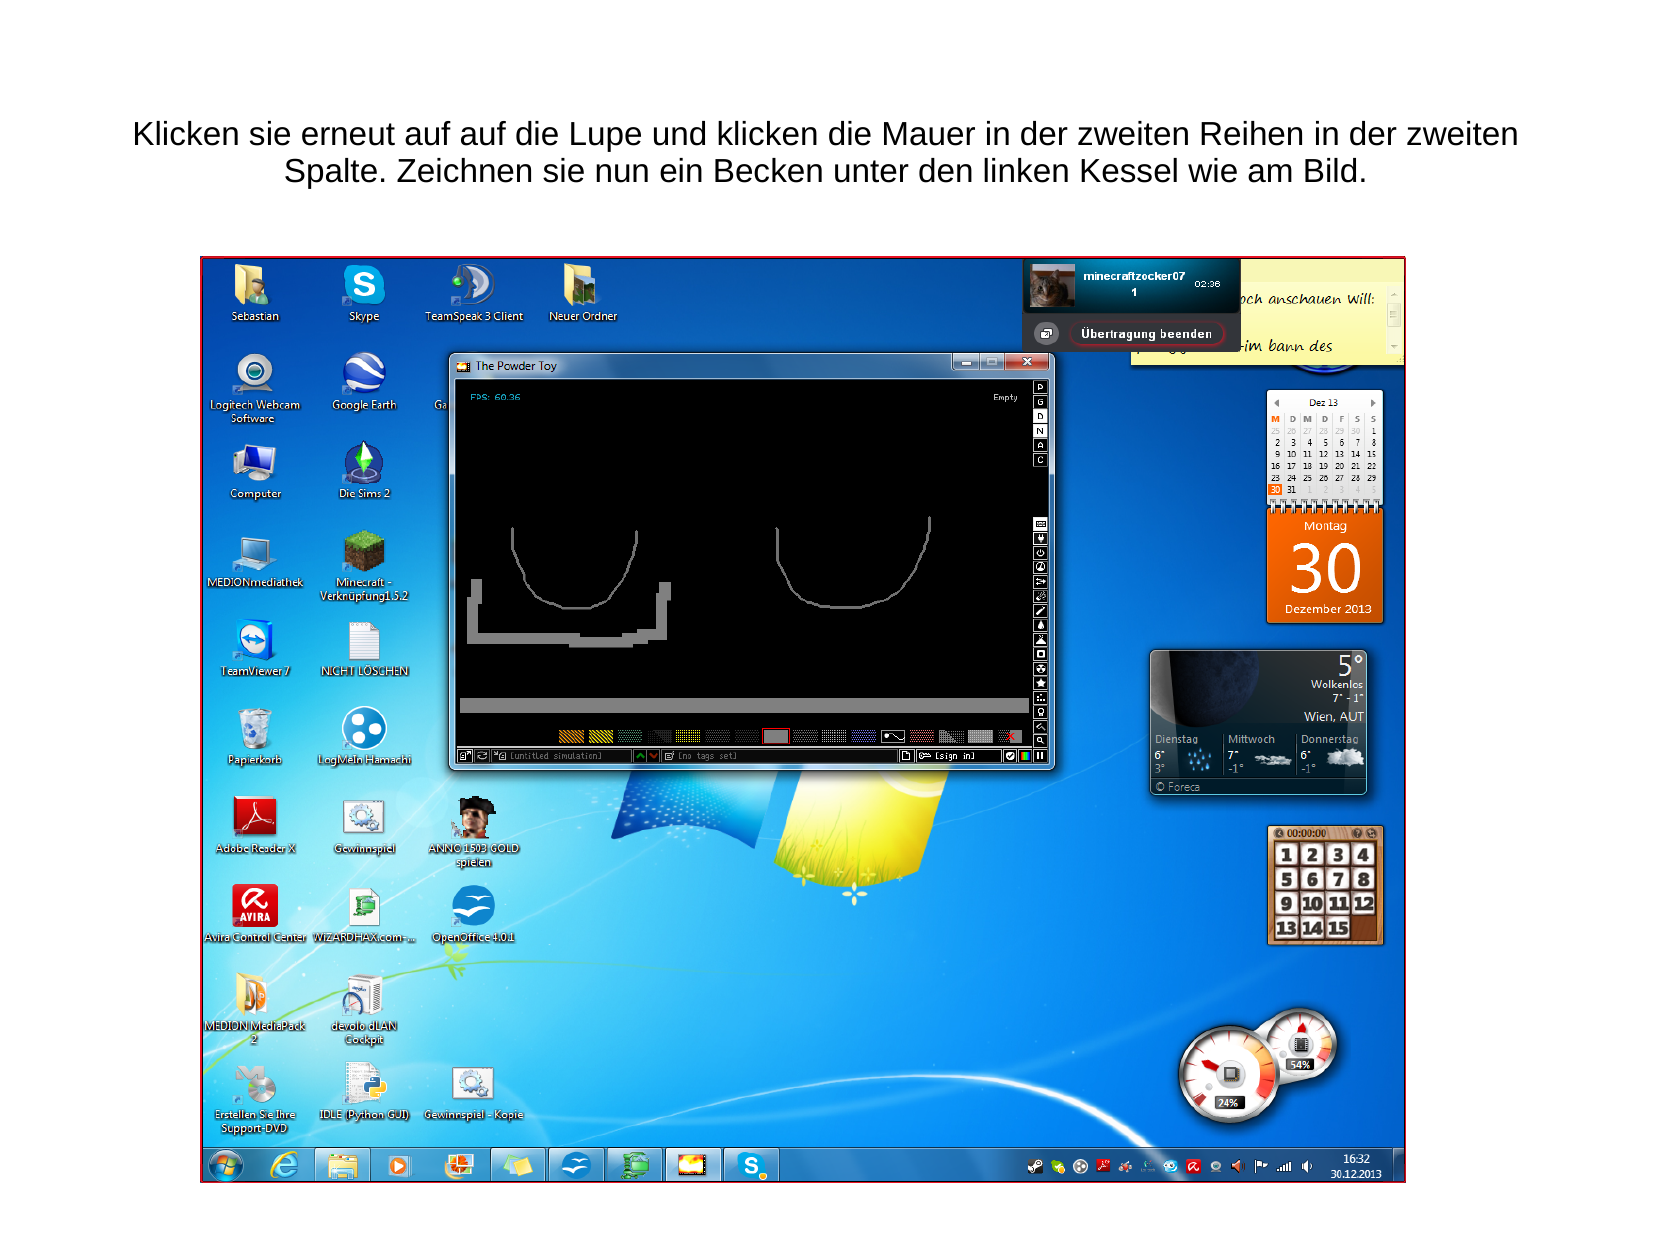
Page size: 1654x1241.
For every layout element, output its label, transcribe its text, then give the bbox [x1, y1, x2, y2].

title Klicken sie erneut auf auf die Lupe und klicken die Mauer in der zweiten Reihen in der zweiten Spalte. Zeichnen sie nun ein Becken unter den linken Kessel wie am Bild. [82, 49, 1571, 257]
picture [200, 257, 1406, 1183]
